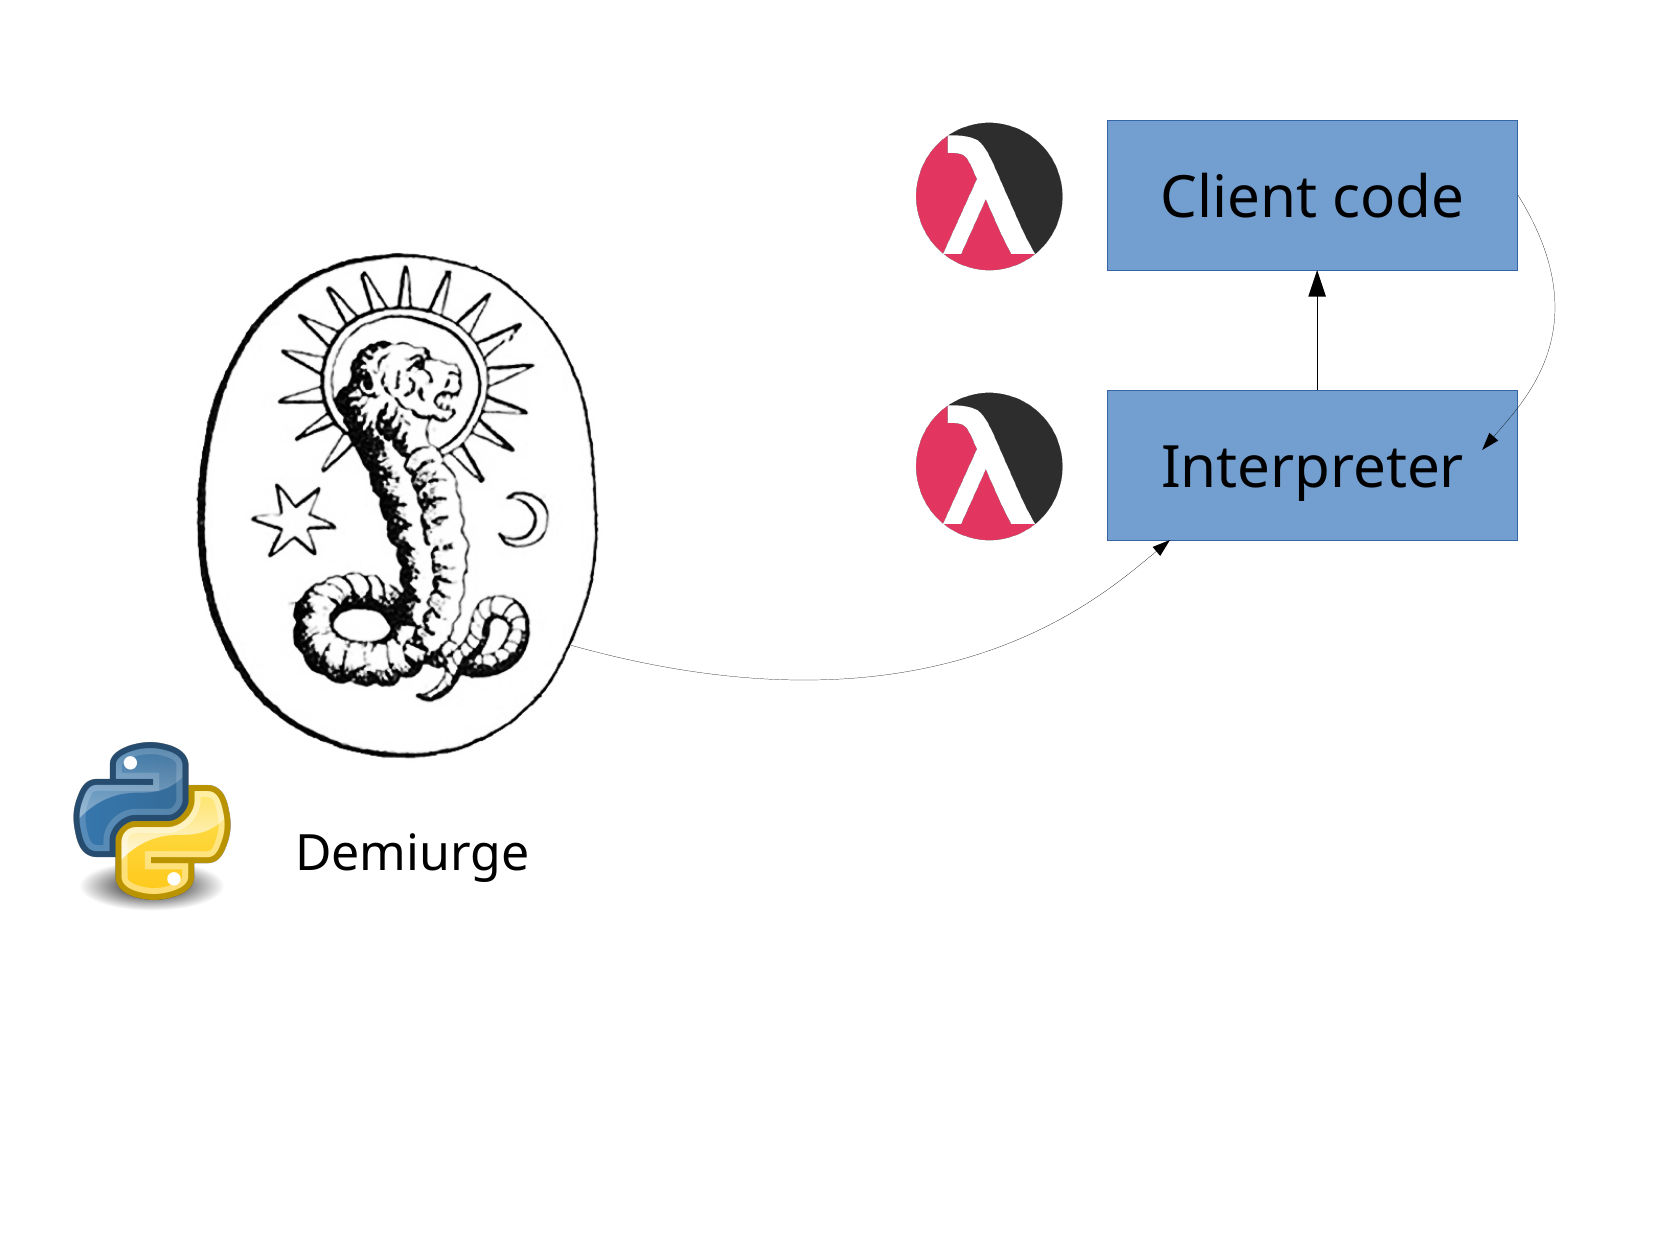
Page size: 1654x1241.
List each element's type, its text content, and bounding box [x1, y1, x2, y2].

picture [915, 122, 1063, 271]
picture [63, 179, 616, 916]
text_box Client code [1107, 120, 1518, 271]
picture [915, 392, 1063, 541]
text_box Interpreter [1107, 390, 1518, 541]
text_box Demiurge [270, 810, 556, 886]
